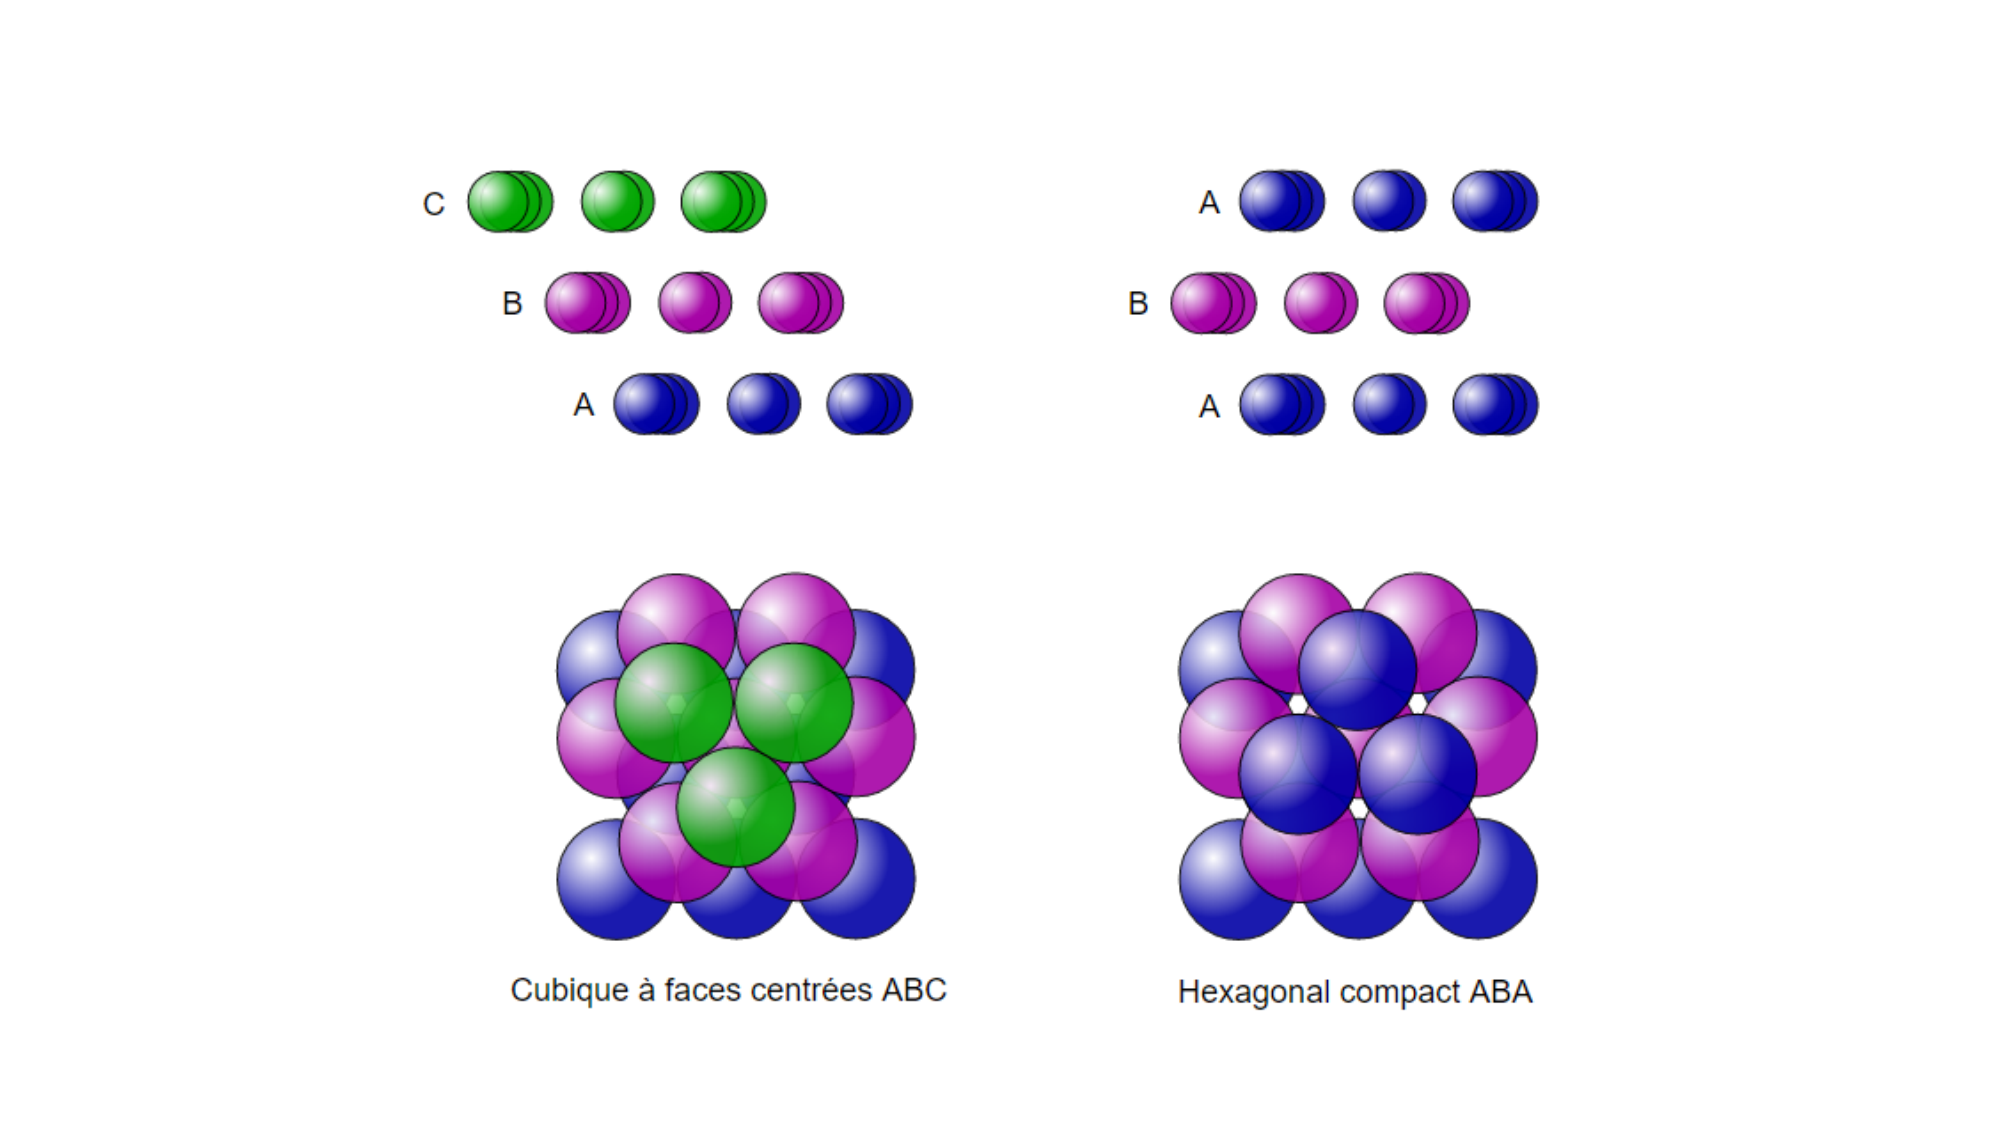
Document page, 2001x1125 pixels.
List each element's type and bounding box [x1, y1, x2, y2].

picture [406, 118, 1595, 1036]
